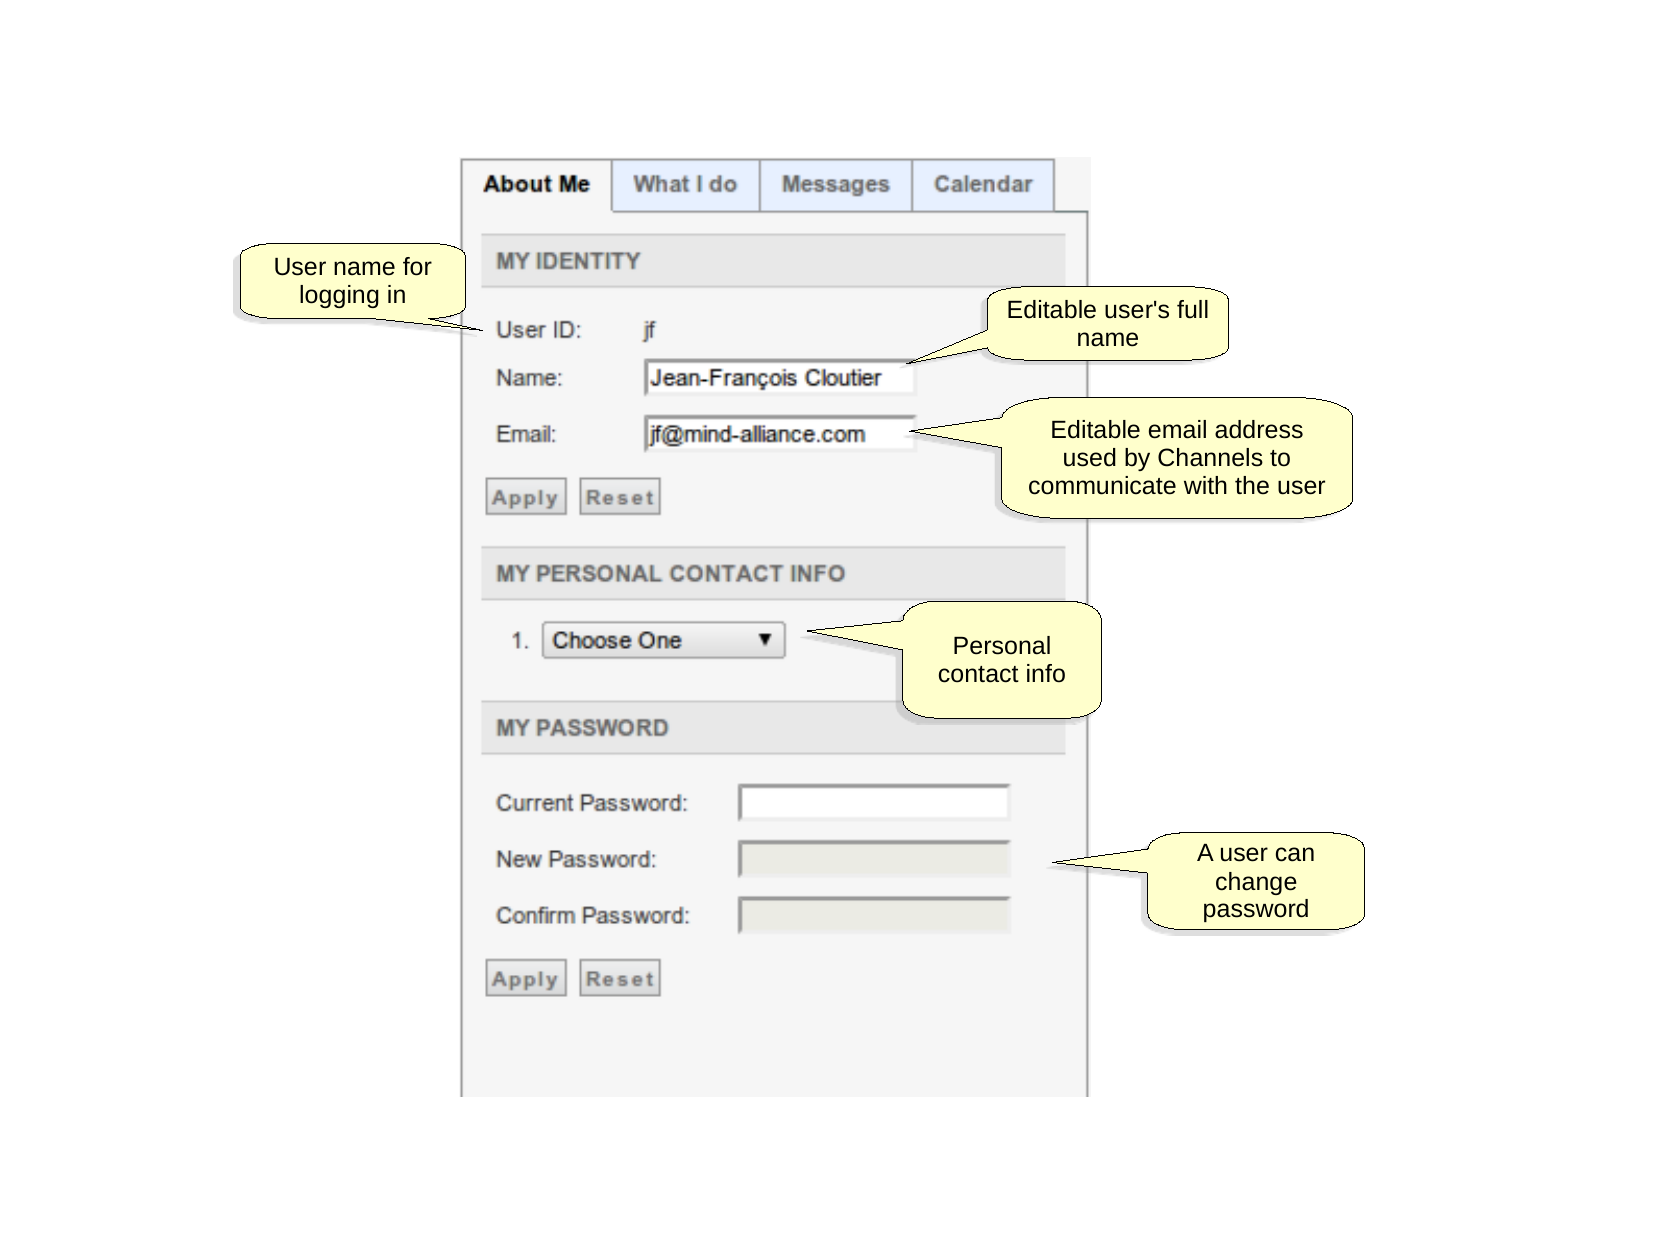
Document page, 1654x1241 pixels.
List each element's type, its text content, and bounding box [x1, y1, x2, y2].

text_box A user can change password [1052, 832, 1365, 930]
text_box Editable email address used by Channels to communicate with the user [909, 397, 1353, 519]
text_box Personal contact info [807, 601, 1102, 719]
picture [459, 157, 1091, 1097]
text_box User name for logging in [240, 243, 483, 331]
text_box Editable user's full name [906, 286, 1229, 364]
